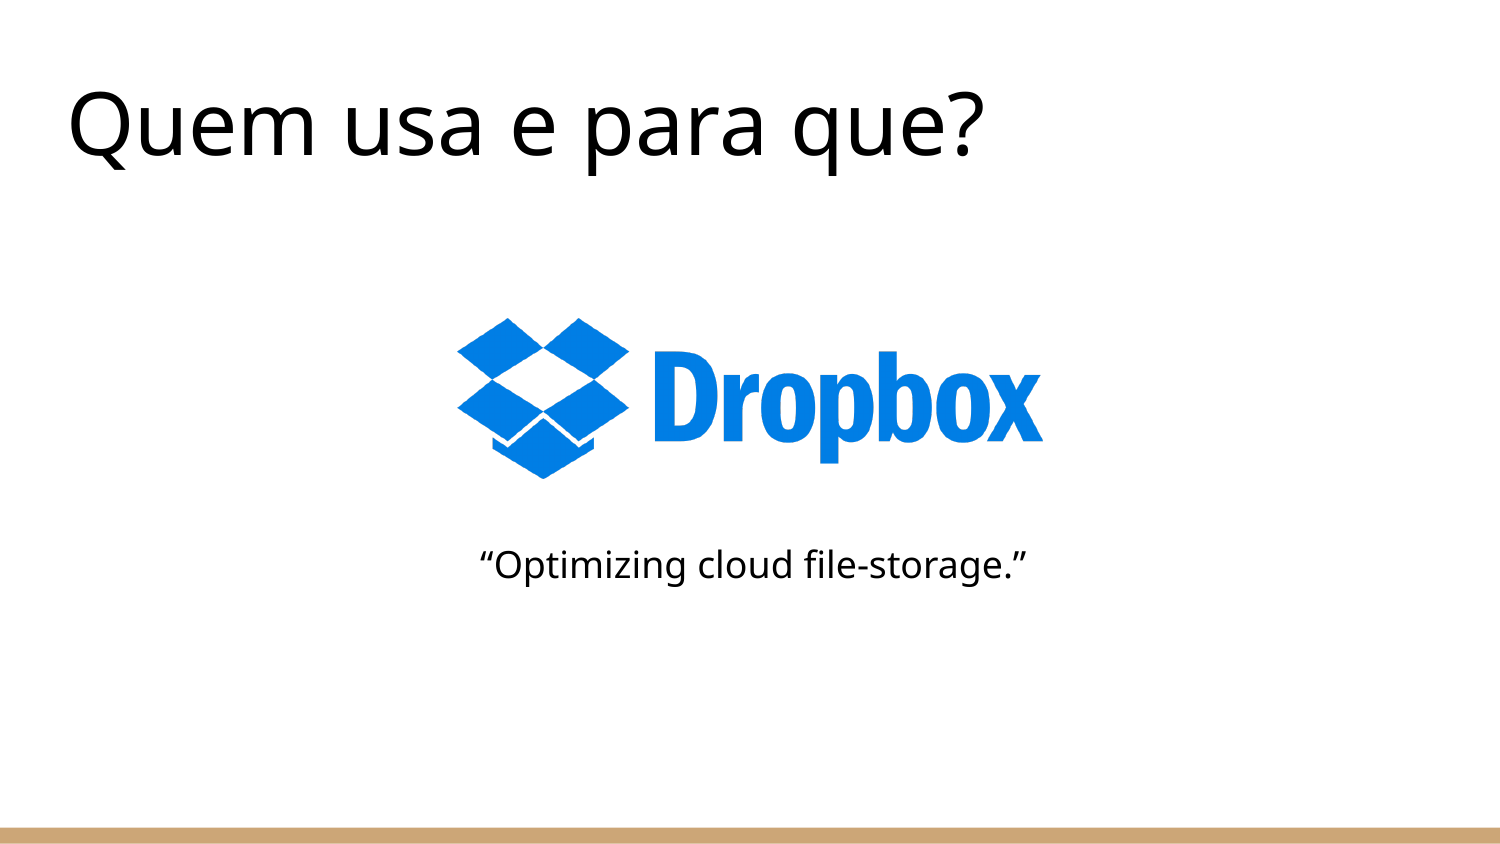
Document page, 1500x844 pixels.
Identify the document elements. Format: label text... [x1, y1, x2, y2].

title Quem usa e para que? [51, 51, 1449, 189]
picture [457, 318, 1043, 479]
list “Optimizing cloud file-storage.” [58, 518, 1449, 750]
